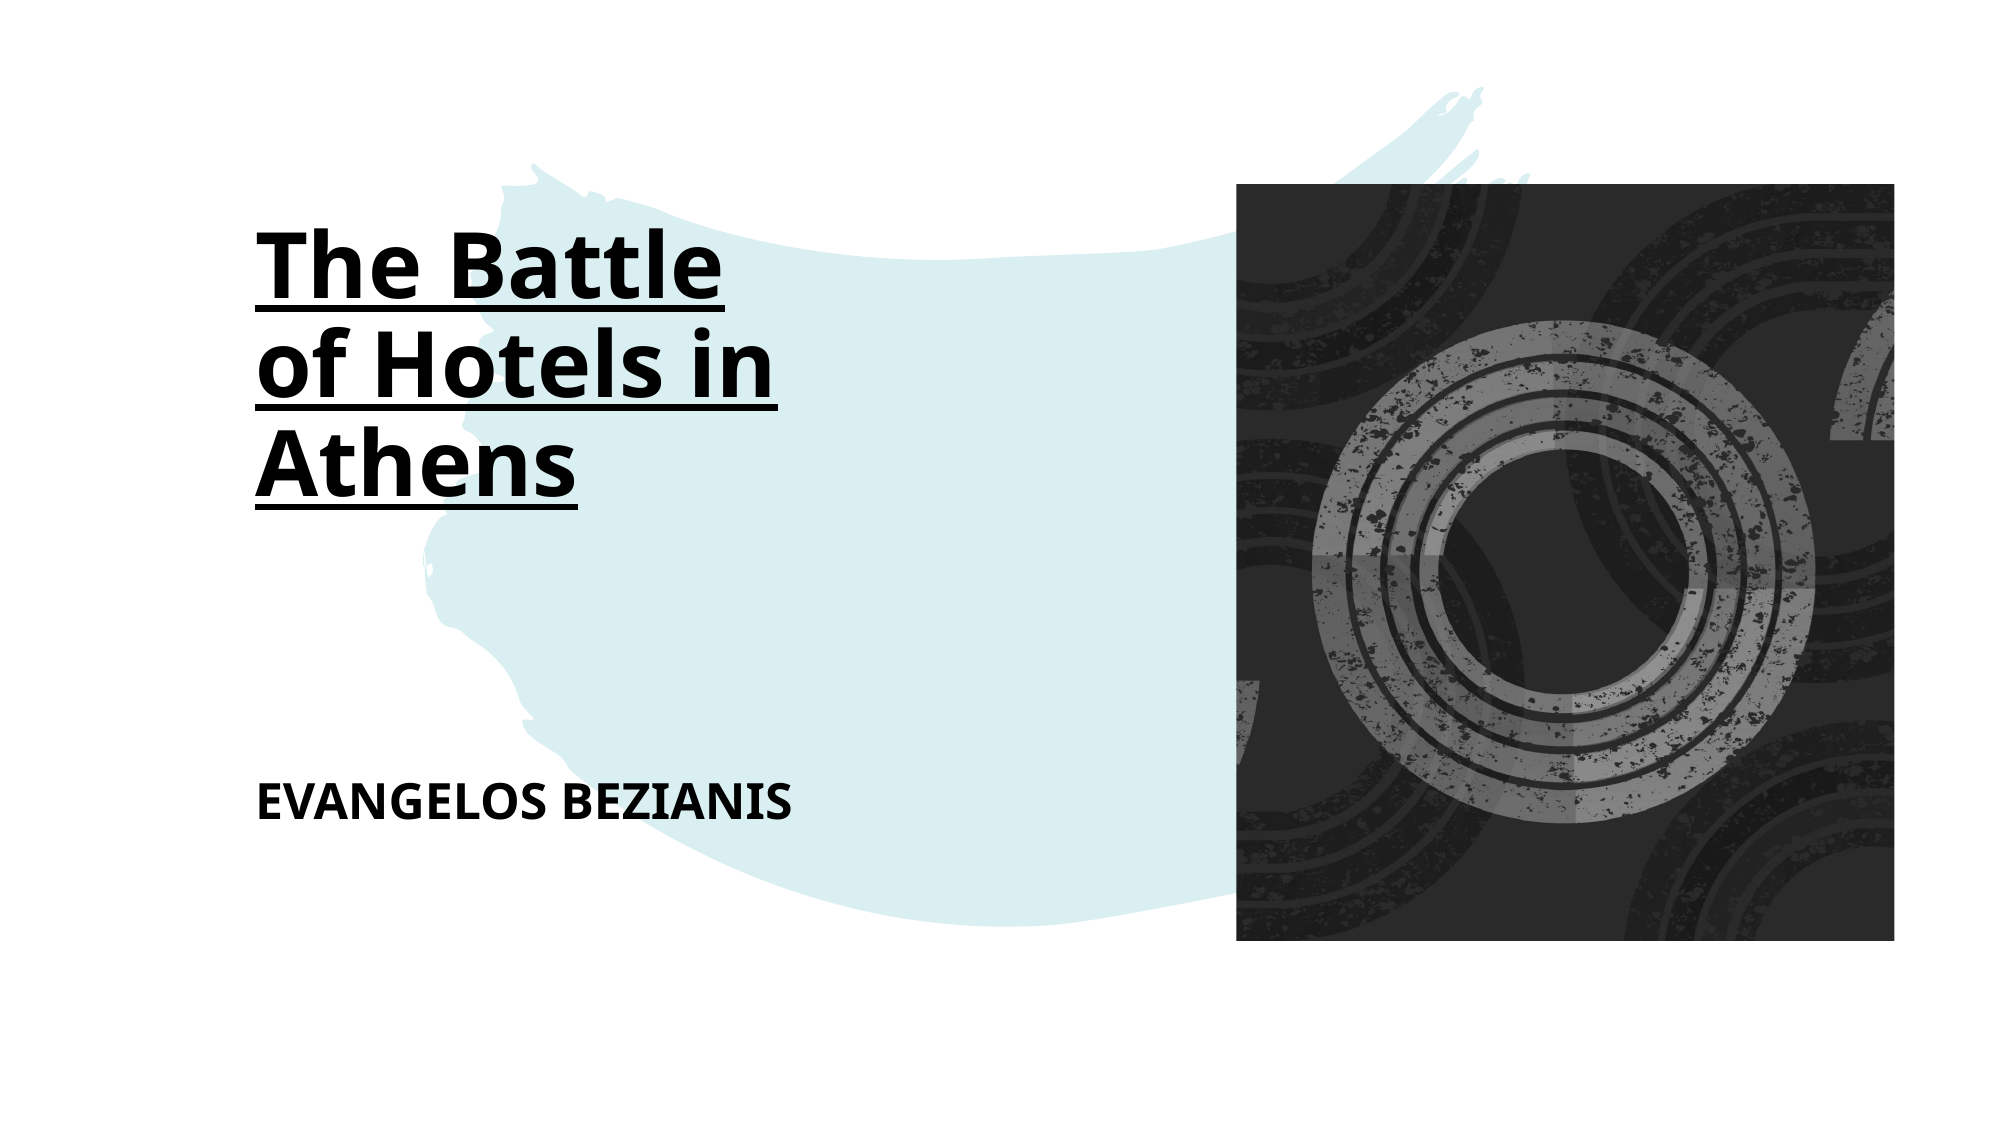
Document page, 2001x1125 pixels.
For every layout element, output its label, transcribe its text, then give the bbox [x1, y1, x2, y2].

picture [1236, 184, 1895, 941]
title The Battle of Hotels in Athens [240, 163, 854, 734]
subtitle Evangelos Bezianis [240, 761, 854, 999]
